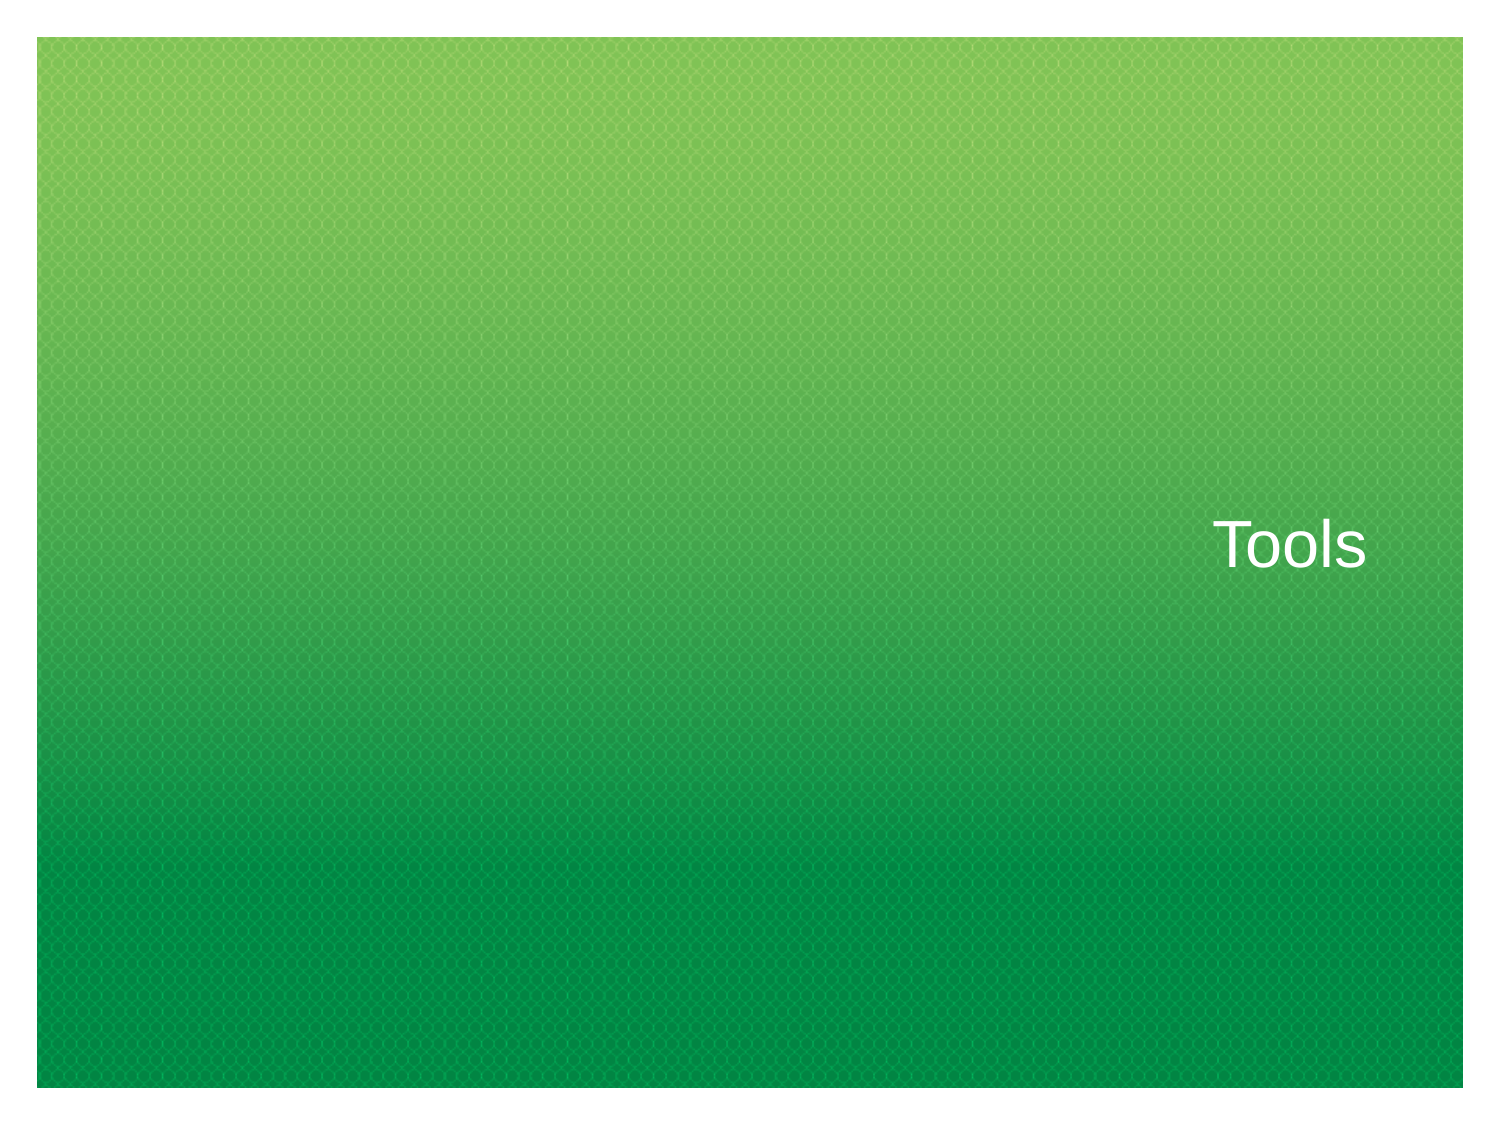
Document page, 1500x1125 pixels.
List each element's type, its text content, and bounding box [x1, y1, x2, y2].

title Tools [135, 450, 1369, 638]
picture [37, 37, 1463, 1088]
